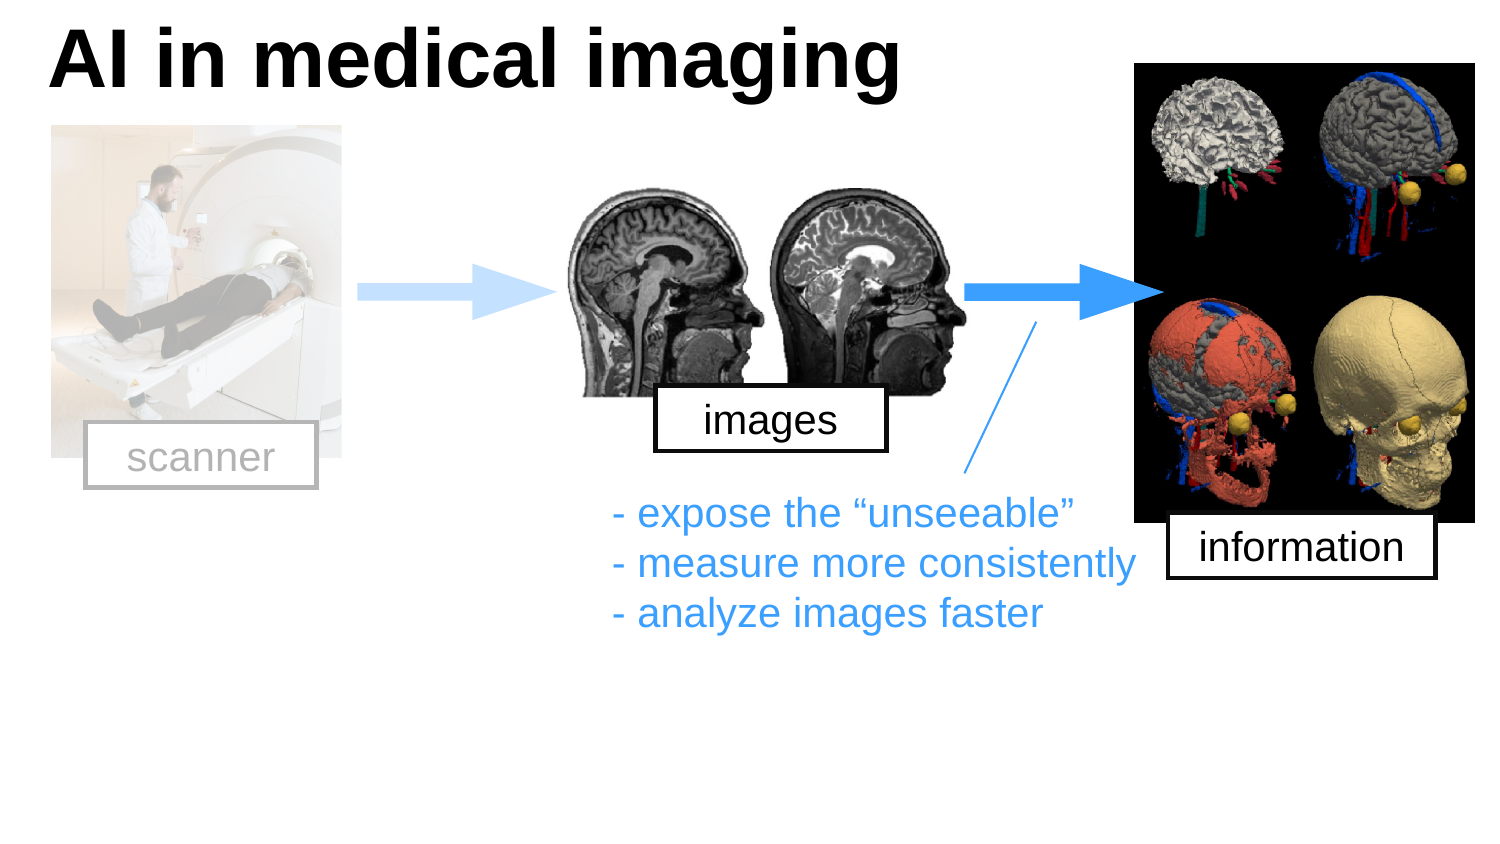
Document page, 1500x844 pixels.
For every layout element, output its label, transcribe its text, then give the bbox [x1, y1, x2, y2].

text_box [964, 263, 1165, 321]
list AI in medical imaging [47, 4, 1442, 169]
text_box - expose the “unseeable” - measure more consistently - analyze images faster [532, 457, 1216, 665]
text_box [23, 105, 558, 499]
text_box images [655, 385, 887, 452]
picture [558, 174, 997, 401]
text_box information [1216, 512, 1436, 578]
picture [1130, 60, 1477, 525]
